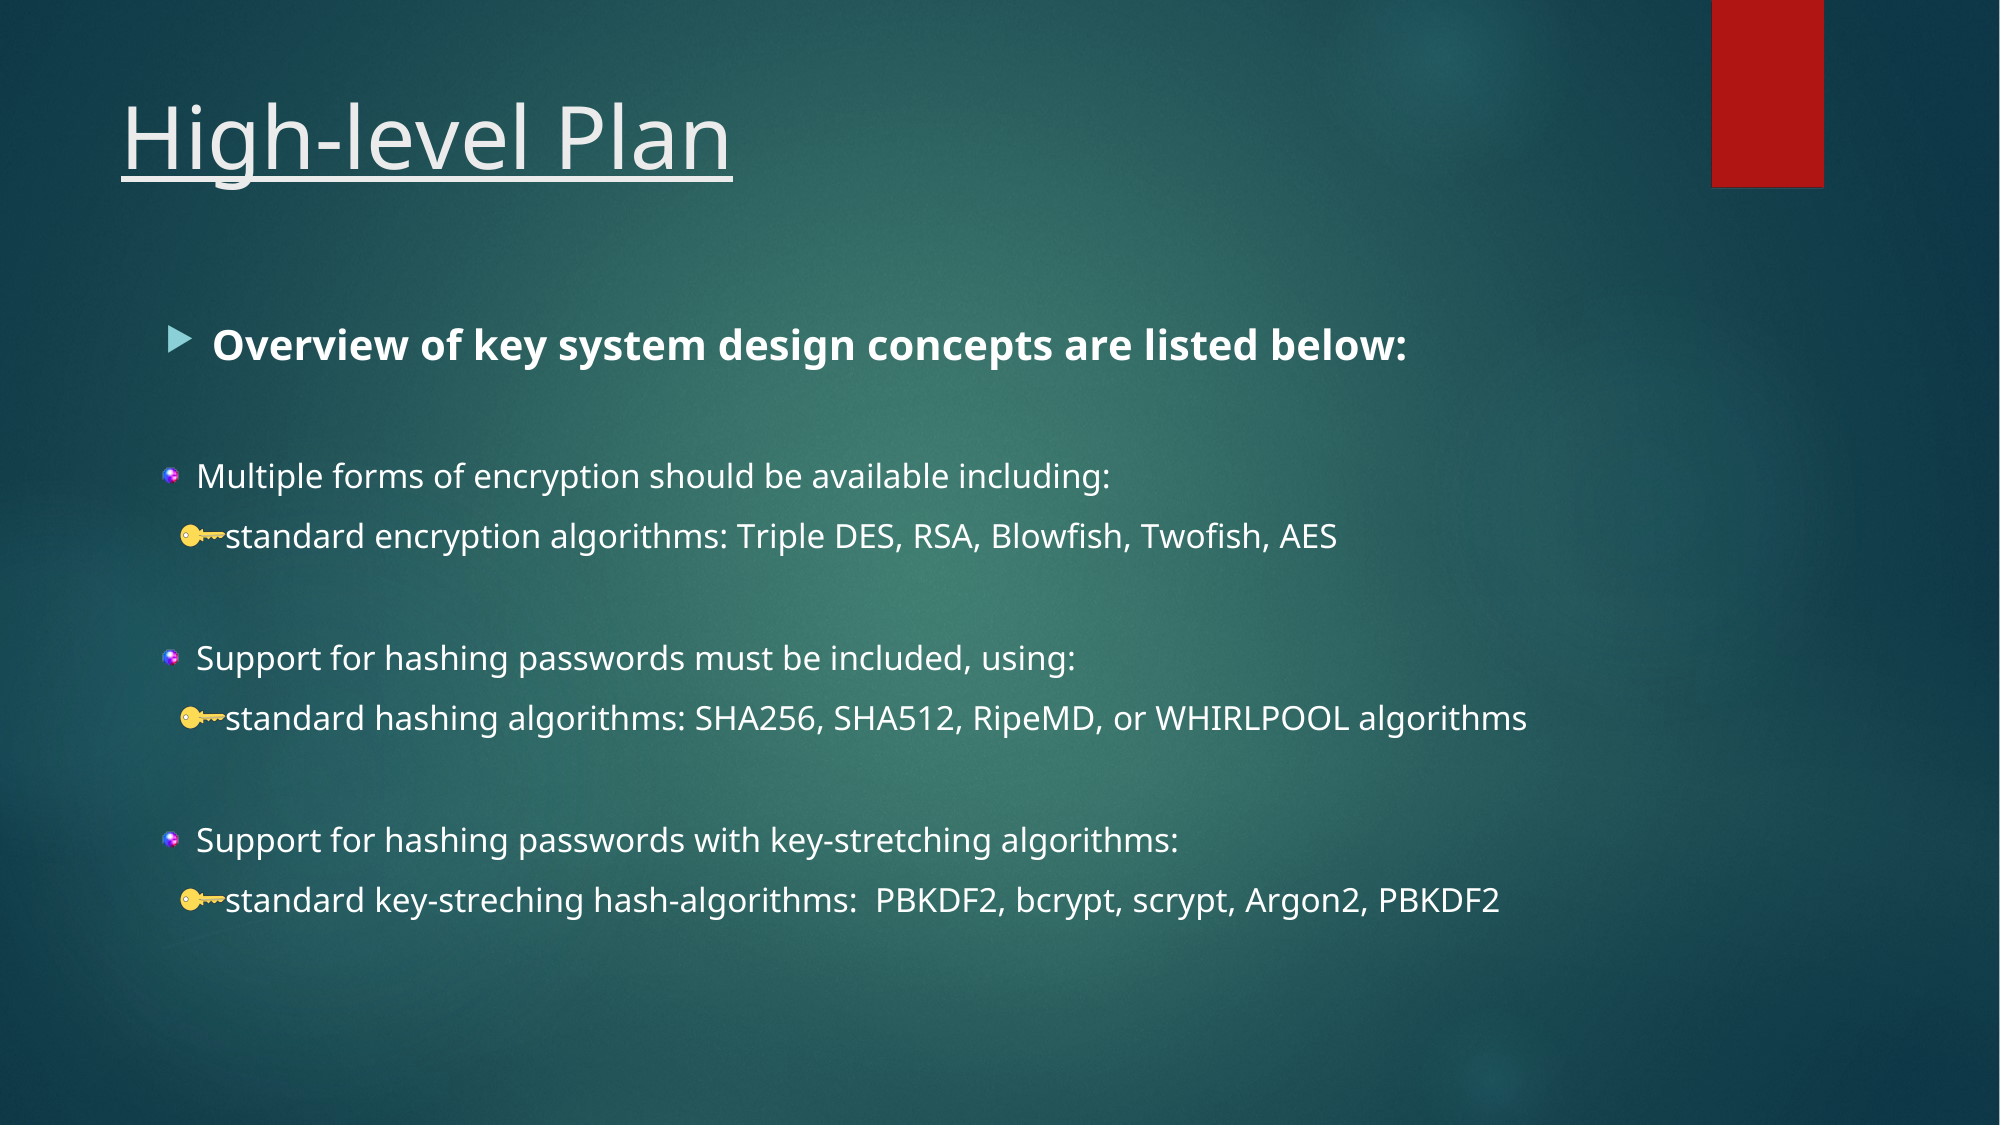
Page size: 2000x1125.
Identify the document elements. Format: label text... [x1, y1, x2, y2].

list Overview of key system design concepts are listed below: Multiple forms of encryption should be available including: standard encryption algorithms: Triple DES, RSA, Blowfish, Twofish, AES Support for hashing passwords must be included, using: standard hashing algorithms: SHA256, SHA512, RipeMD, or WHIRLPOOL algorithms Support for hashing passwords with key-stretching algorithms: standard key-streching hash-algorithms: PBKDF2, bcrypt, scrypt, Argon2, PBKDF2 [75, 240, 1831, 1057]
picture [0, 0, 2000, 1125]
title High-level Plan [105, 74, 1649, 240]
